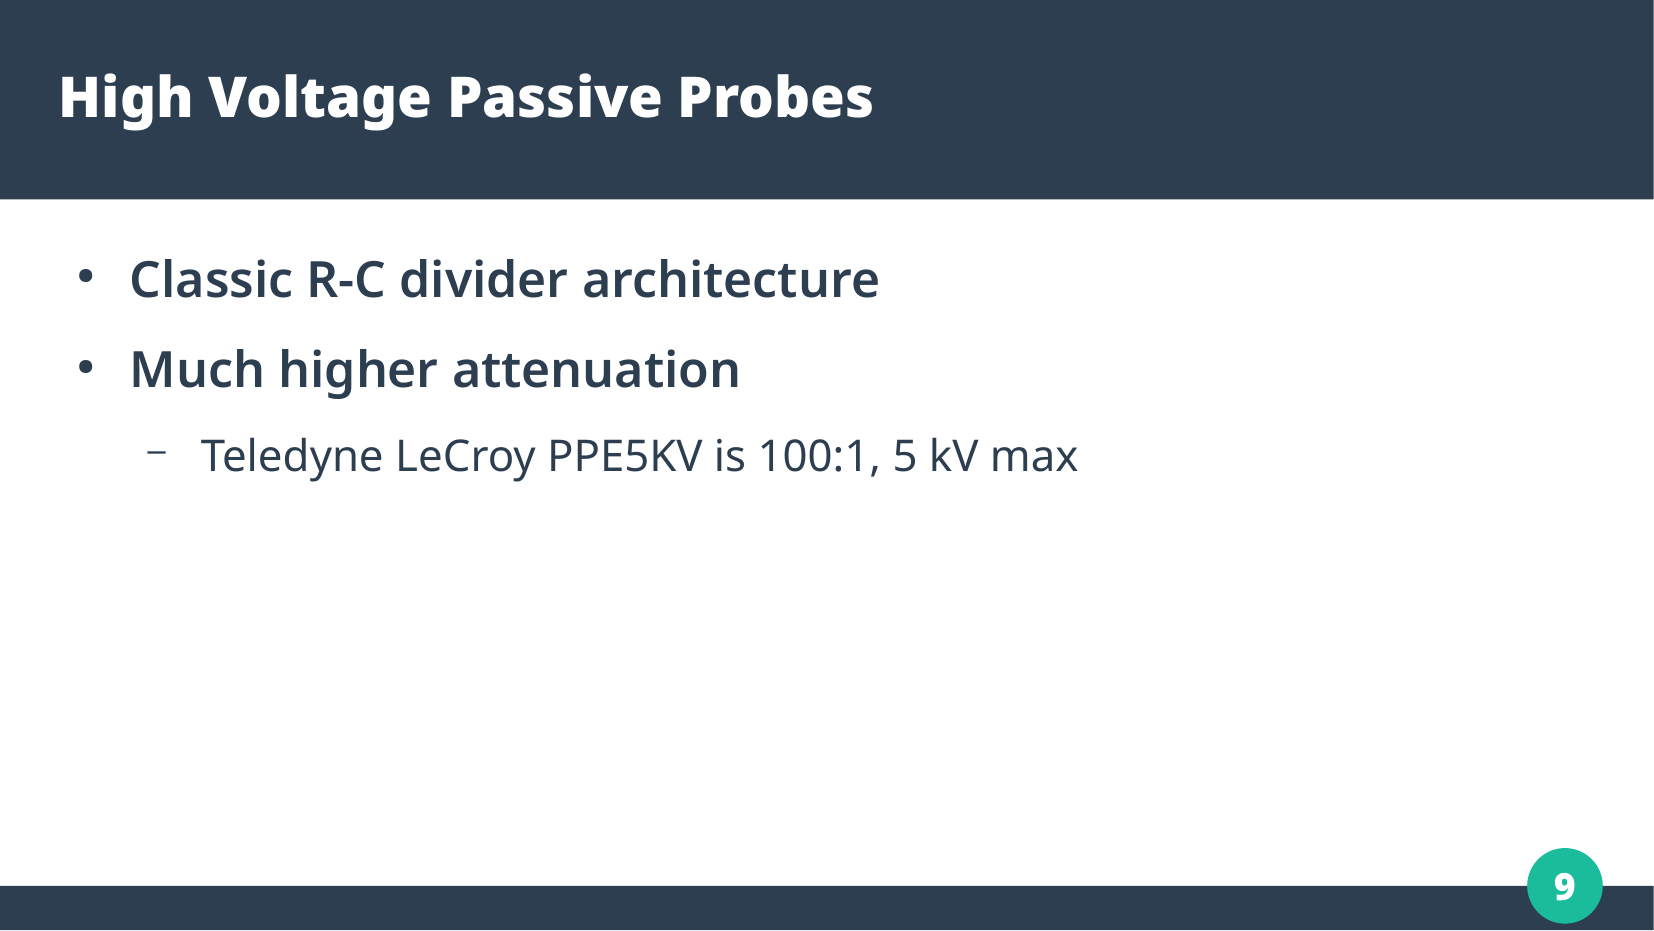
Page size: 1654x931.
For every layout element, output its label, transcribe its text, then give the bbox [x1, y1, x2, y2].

list Classic R-C divider architecture Much higher attenuation Teledyne LeCroy PPE5KV is 100:1, 5 kV max [59, 243, 1595, 864]
title High Voltage Passive Probes [59, 37, 1595, 155]
